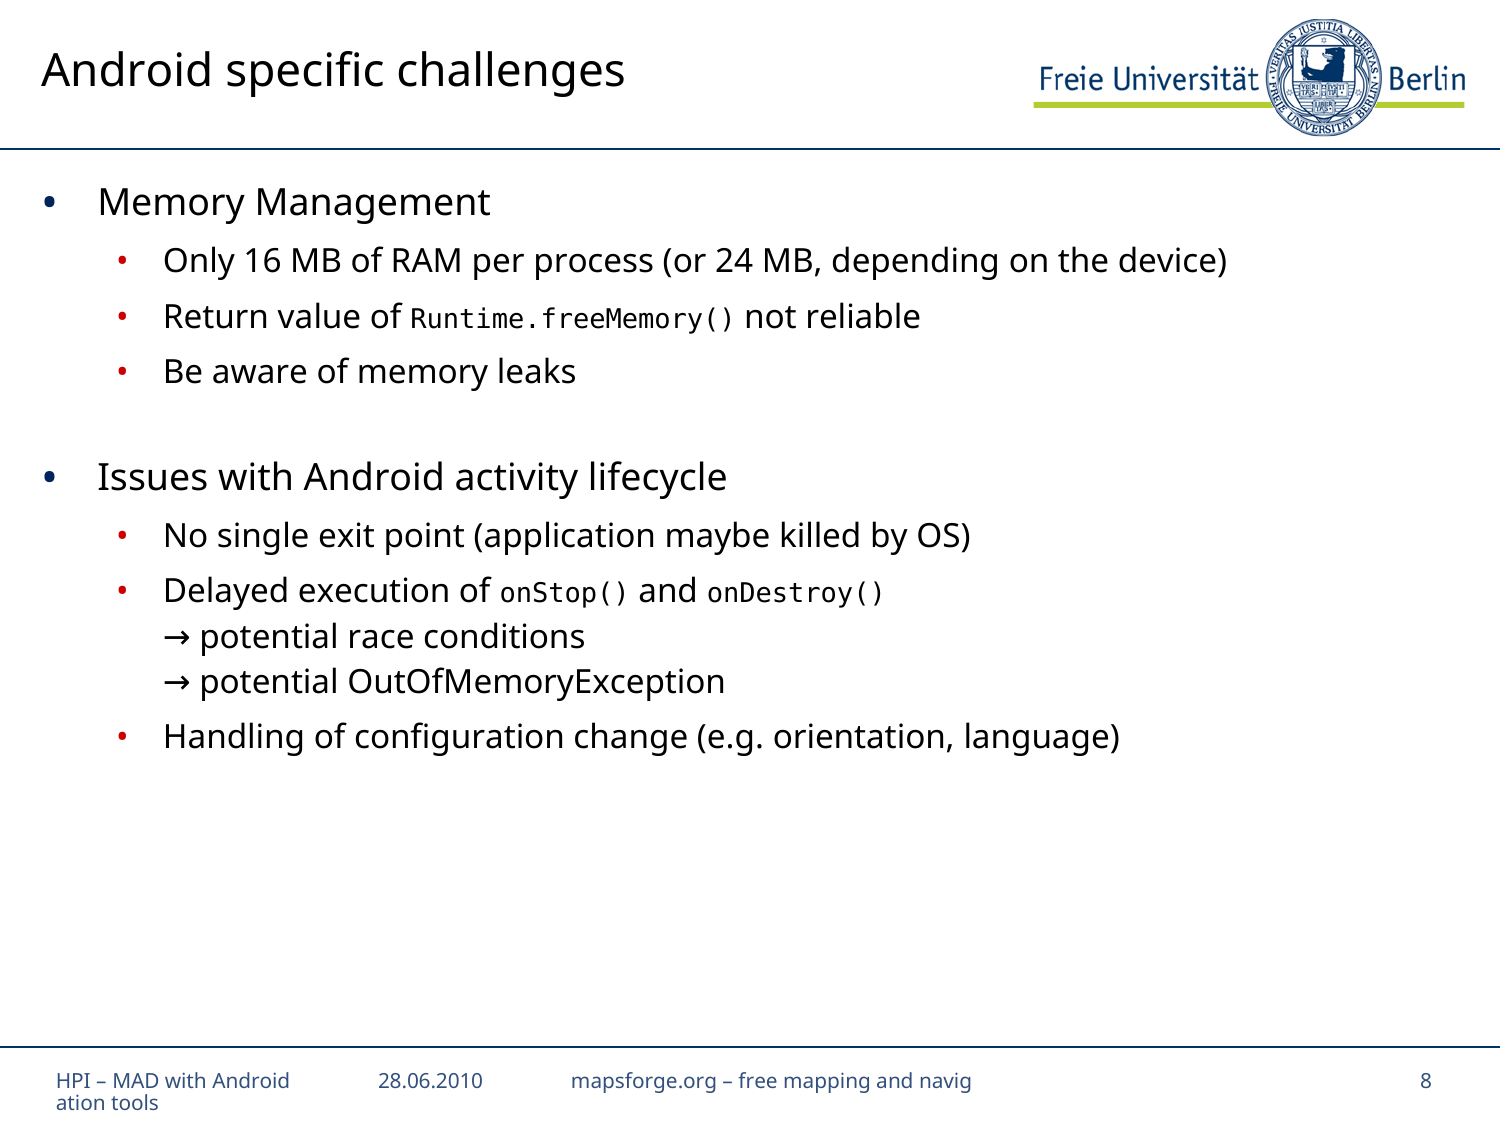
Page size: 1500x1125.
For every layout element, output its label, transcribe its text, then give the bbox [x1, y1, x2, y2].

list Memory Management Only 16 MB of RAM per process (or 24 MB, depending on the device) Return value of Runtime.freeMemory() not reliable Be aware of memory leaks Issues with Android activity lifecycle No single exit point (application maybe killed by OS) Delayed execution of onStop() and onDestroy() → potential race conditions → potential OutOfMemoryException Handling of configuration change (e.g. orientation, language) [41, 175, 1447, 919]
picture [1033, 19, 1470, 137]
title Android specific challenges [41, 0, 1016, 138]
